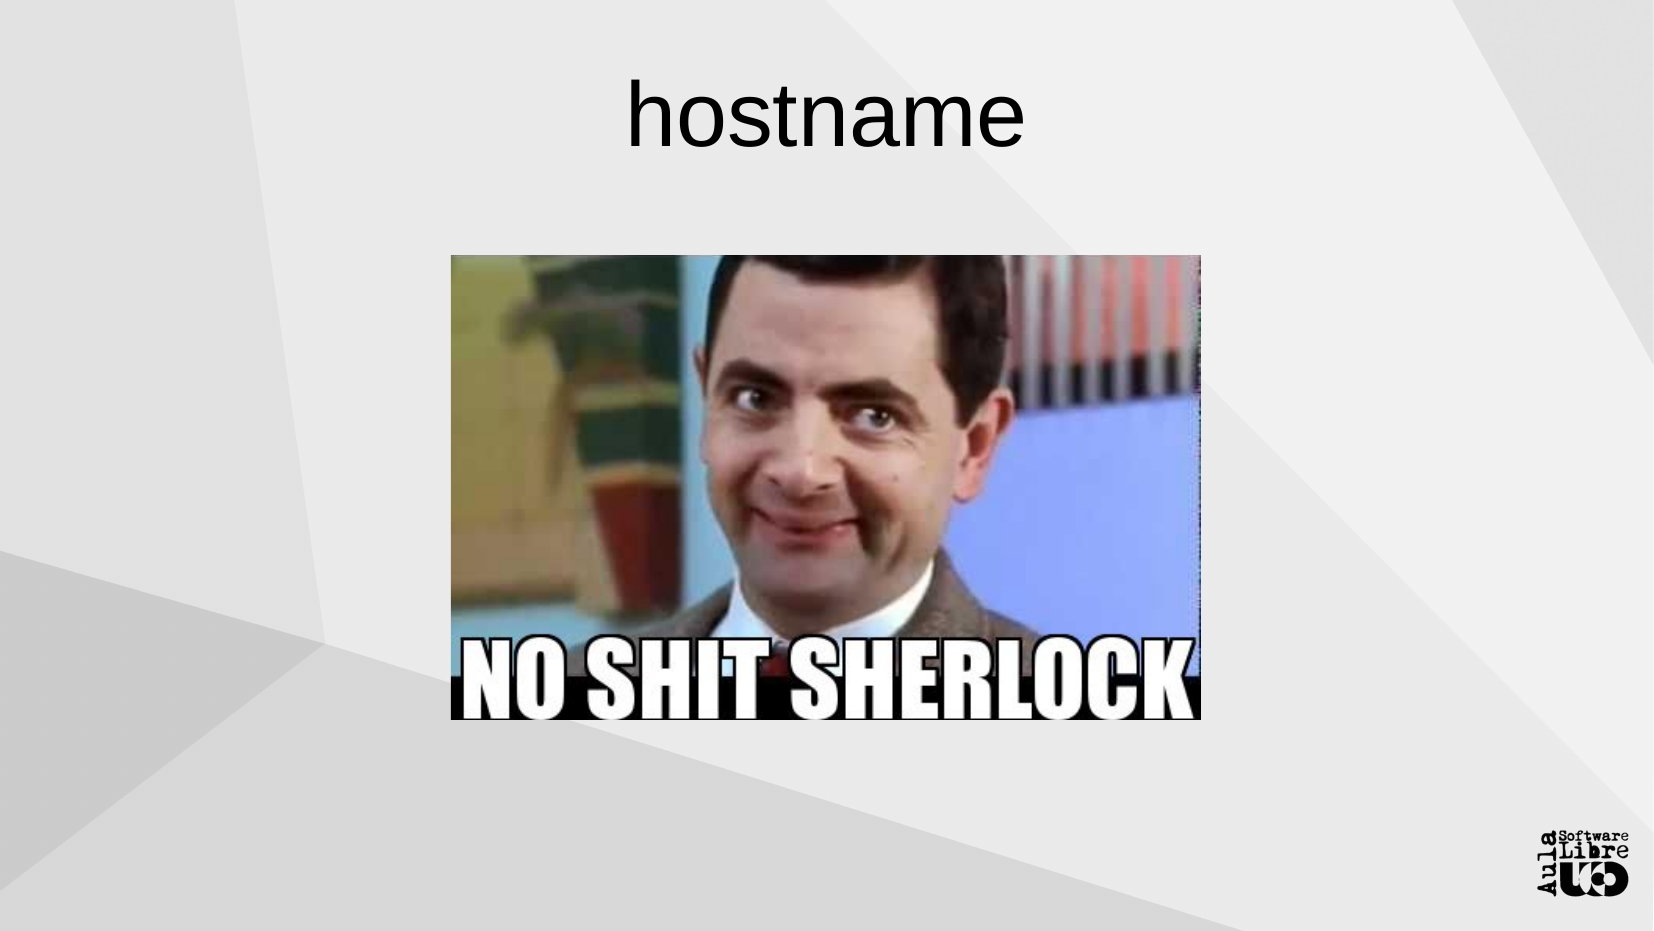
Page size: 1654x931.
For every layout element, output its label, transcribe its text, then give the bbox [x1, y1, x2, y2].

title hostname [82, 37, 1571, 193]
subtitle Host name [82, 209, 1571, 877]
picture [0, 0, 1654, 931]
